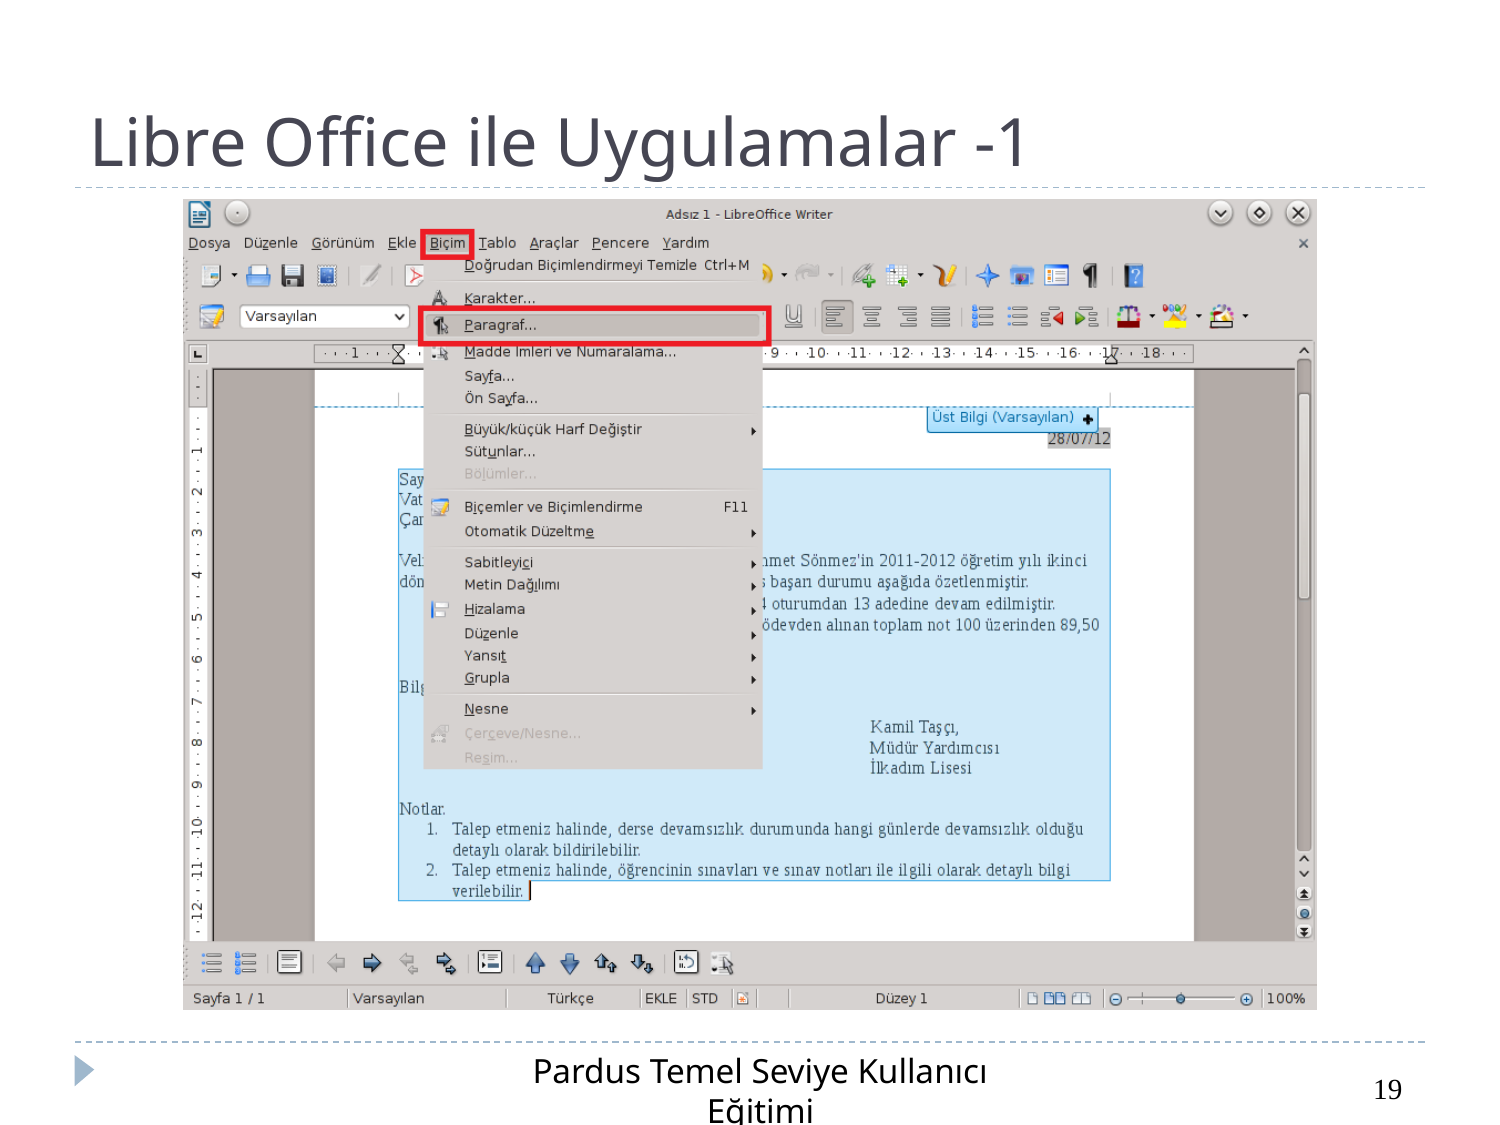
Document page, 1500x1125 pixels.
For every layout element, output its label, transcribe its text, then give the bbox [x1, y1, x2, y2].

title Libre Office ile Uygulamalar -1 [75, 24, 1425, 188]
picture [183, 199, 1317, 1010]
